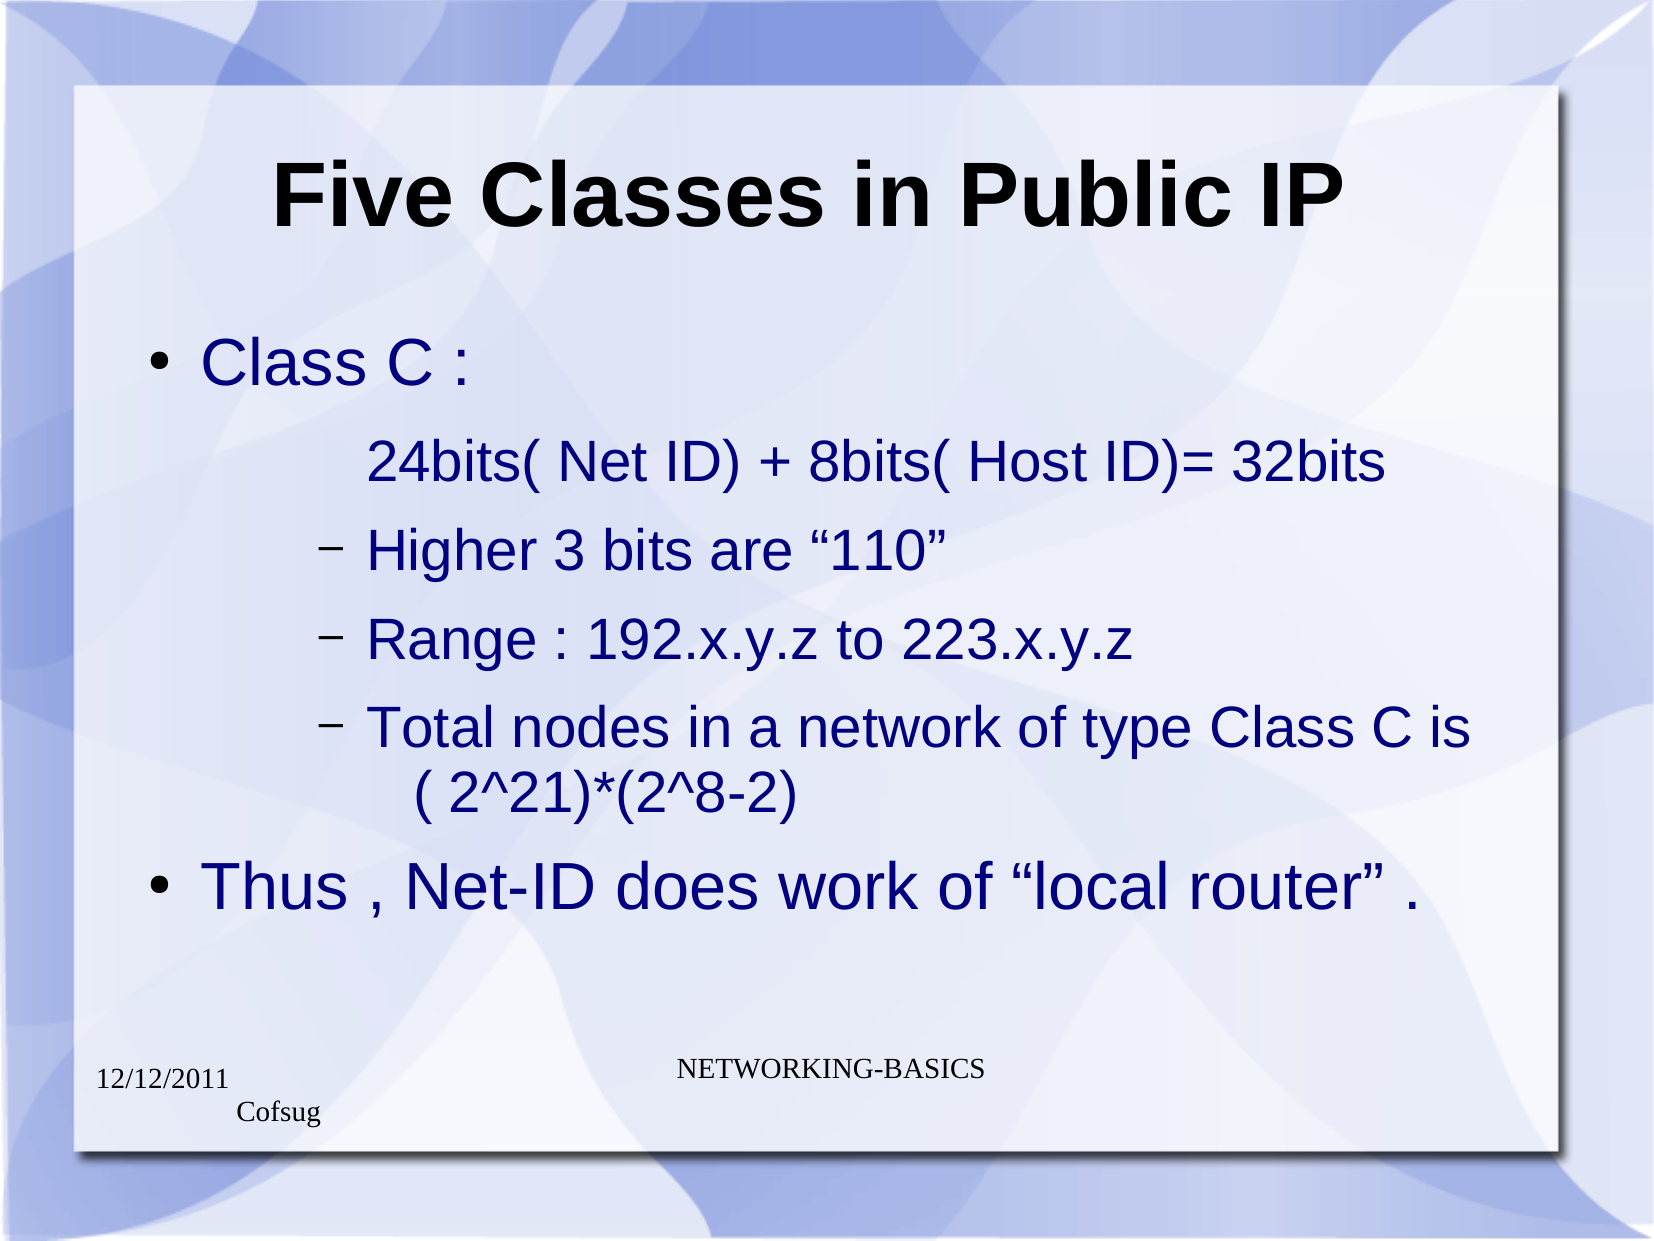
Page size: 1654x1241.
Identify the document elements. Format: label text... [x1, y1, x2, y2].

title Five Classes in Public IP [82, 90, 1536, 298]
list Class C : 24bits( Net ID) + 8bits( Host ID)= 32bits Higher 3 bits are “110” Range : 192.x.y.z to 223.x.y.z Total nodes in a network of type Class C is ( 2^21)*(2^8-2) Thus , Net-ID does work of “local router” . [129, 324, 1489, 1144]
picture [0, 0, 1654, 1241]
